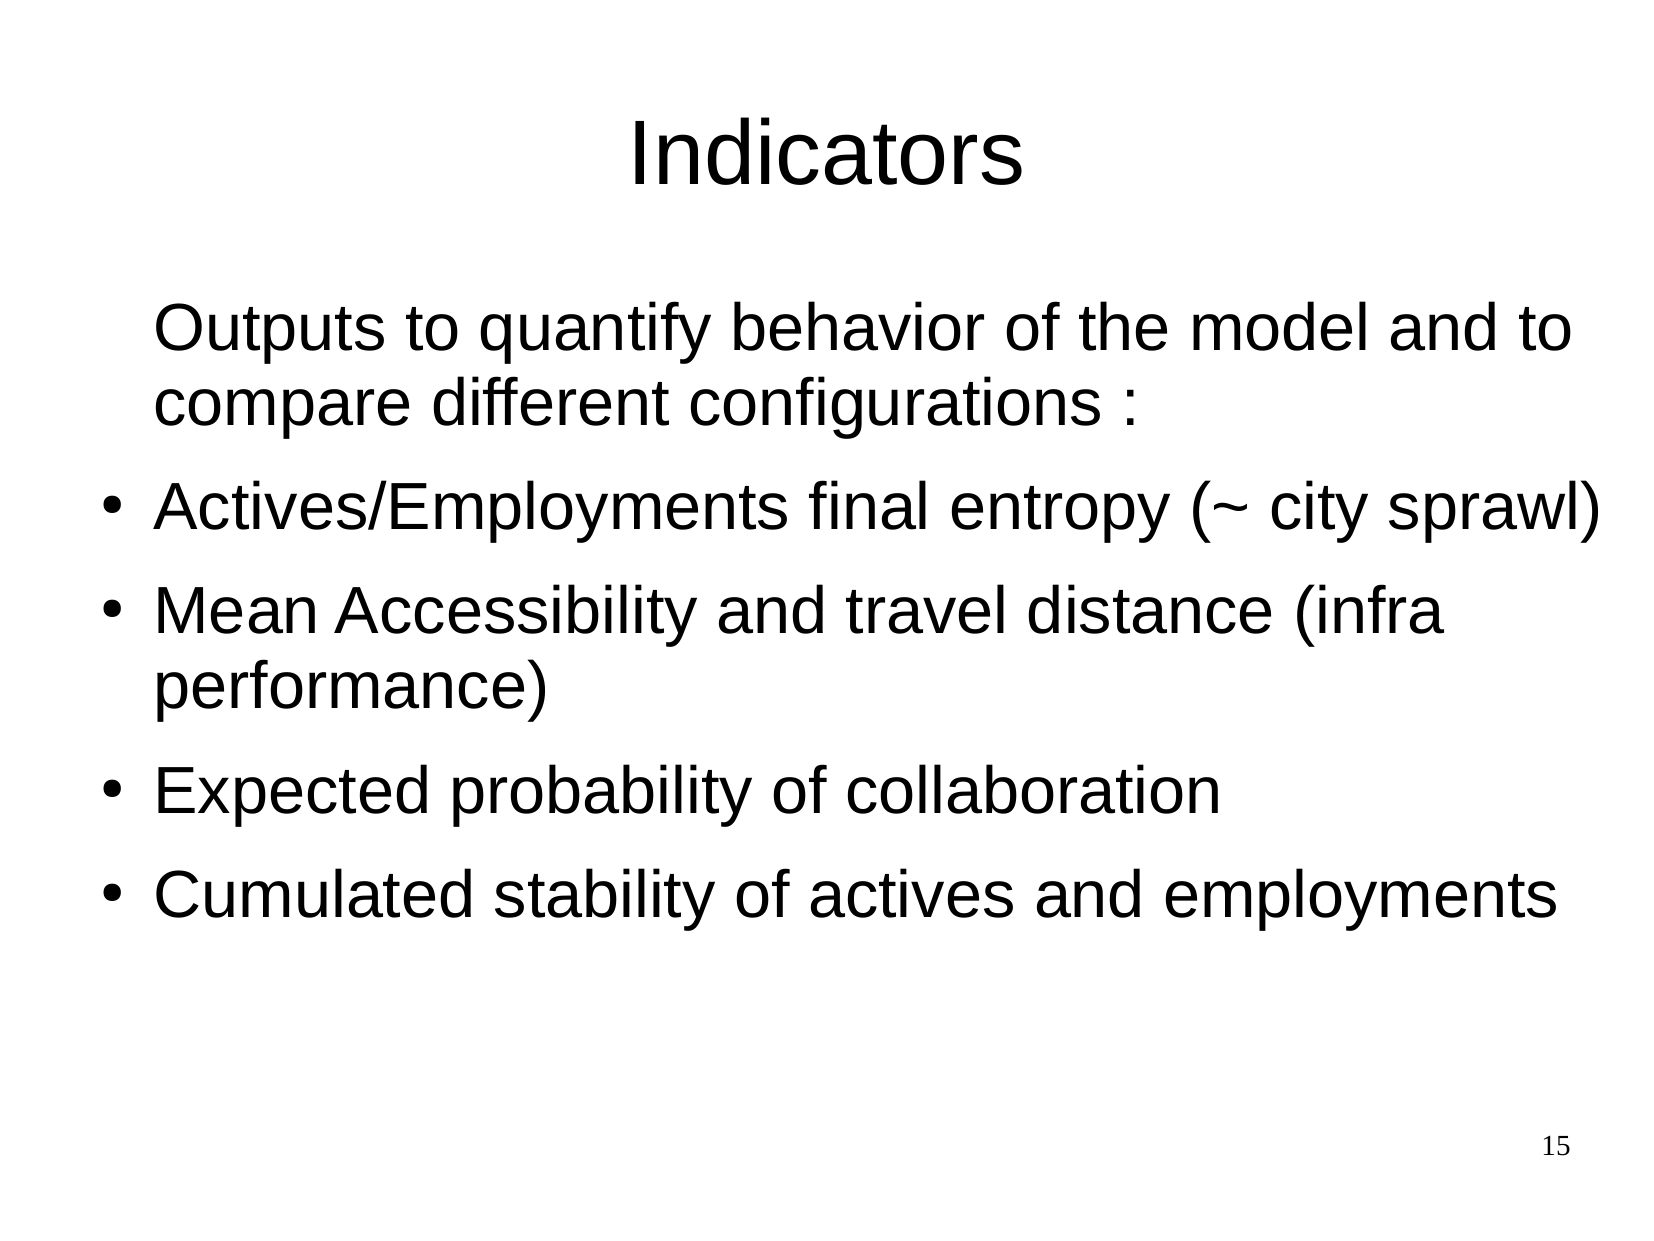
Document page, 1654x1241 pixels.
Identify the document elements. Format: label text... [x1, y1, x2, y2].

list Outputs to quantify behavior of the model and to compare different configurations : Actives/Employments final entropy (~ city sprawl) Mean Accessibility and travel distance (infra performance) Expected probability of collaboration Cumulated stability of actives and employments [82, 290, 1607, 1123]
title Indicators [82, 49, 1571, 257]
